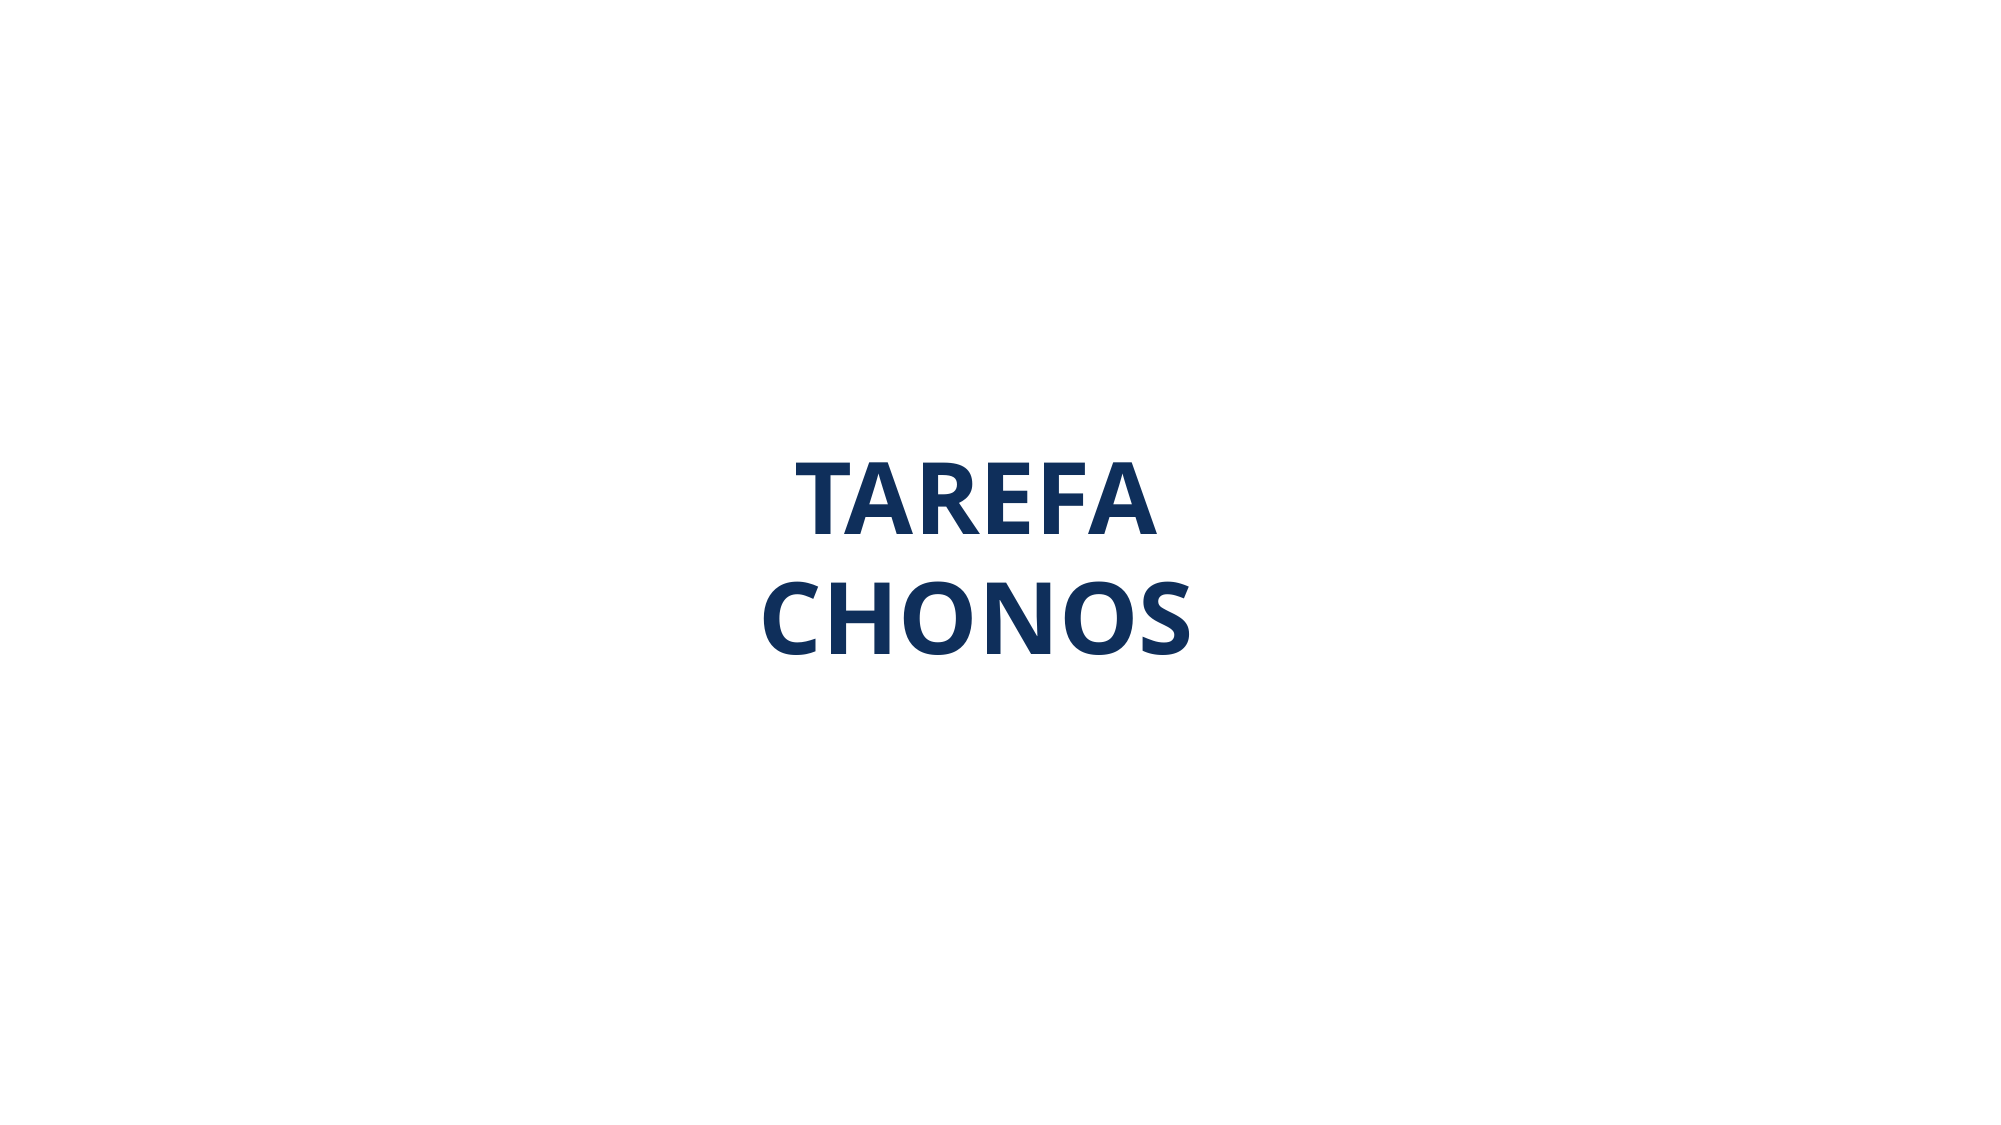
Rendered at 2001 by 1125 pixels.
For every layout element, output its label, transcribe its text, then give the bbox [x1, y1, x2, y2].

text_box TAREFA CHONOS [604, 428, 1349, 682]
